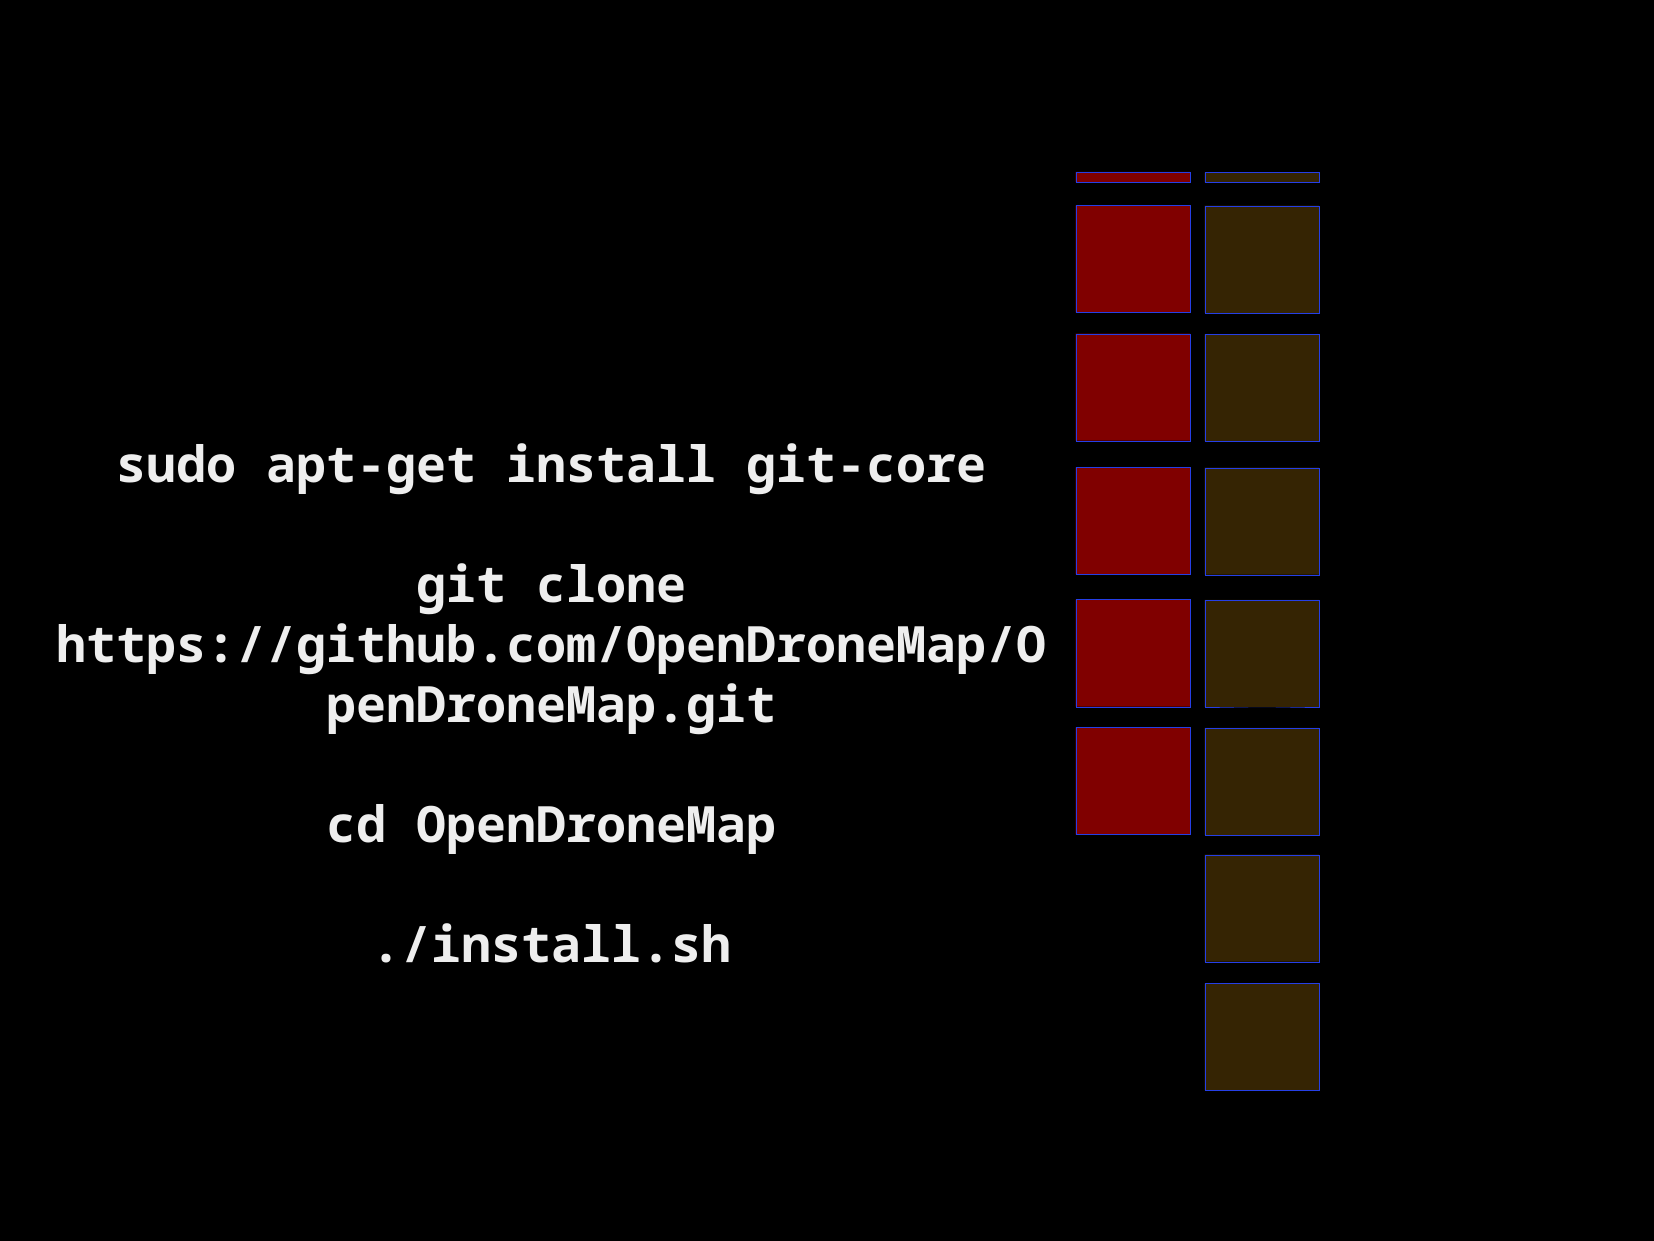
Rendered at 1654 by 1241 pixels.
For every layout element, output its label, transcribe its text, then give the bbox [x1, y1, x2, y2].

title sudo apt-get install git-core git clone https://github.com/OpenDroneMap/OpenDroneMap.git cd OpenDroneMap ./install.sh [37, 569, 1066, 777]
picture [0, 0, 1654, 1241]
